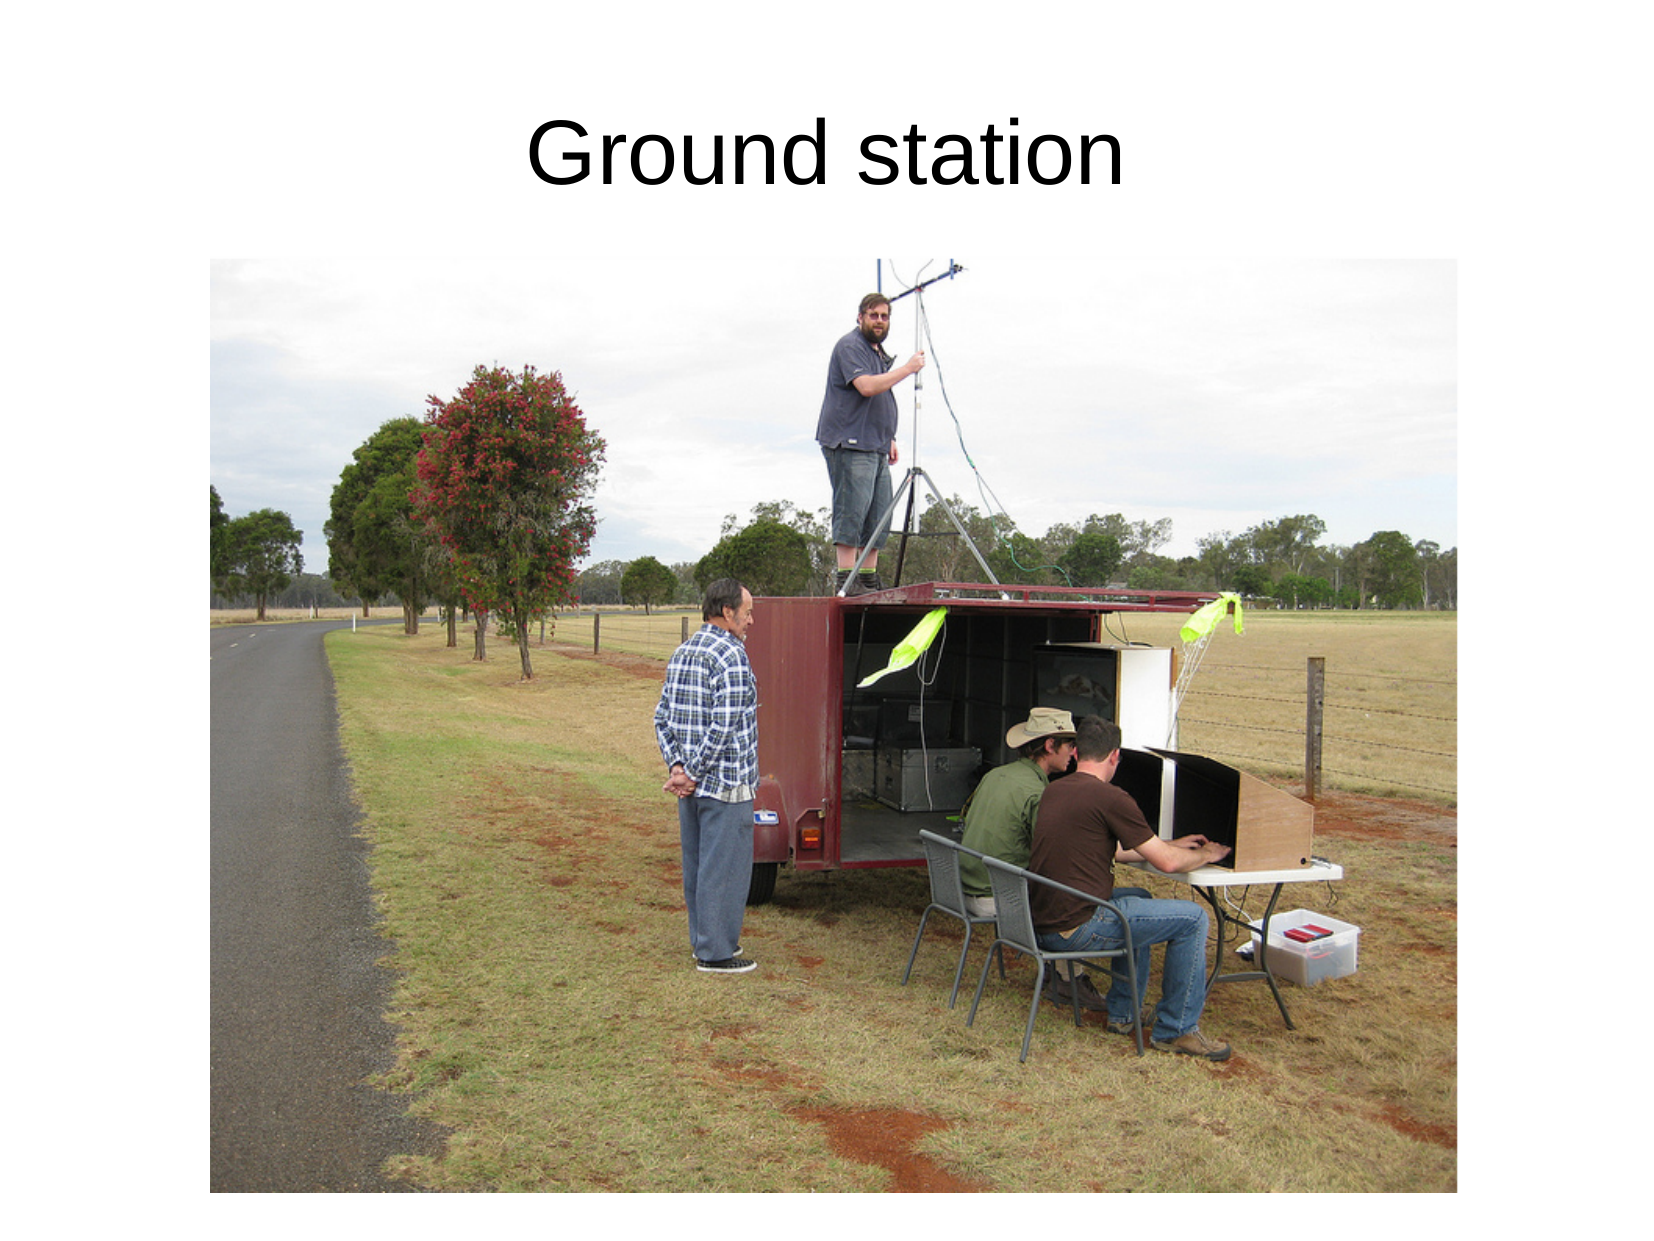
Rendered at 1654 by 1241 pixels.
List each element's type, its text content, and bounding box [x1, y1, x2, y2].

picture [210, 256, 1459, 1193]
title Ground station [82, 49, 1571, 257]
